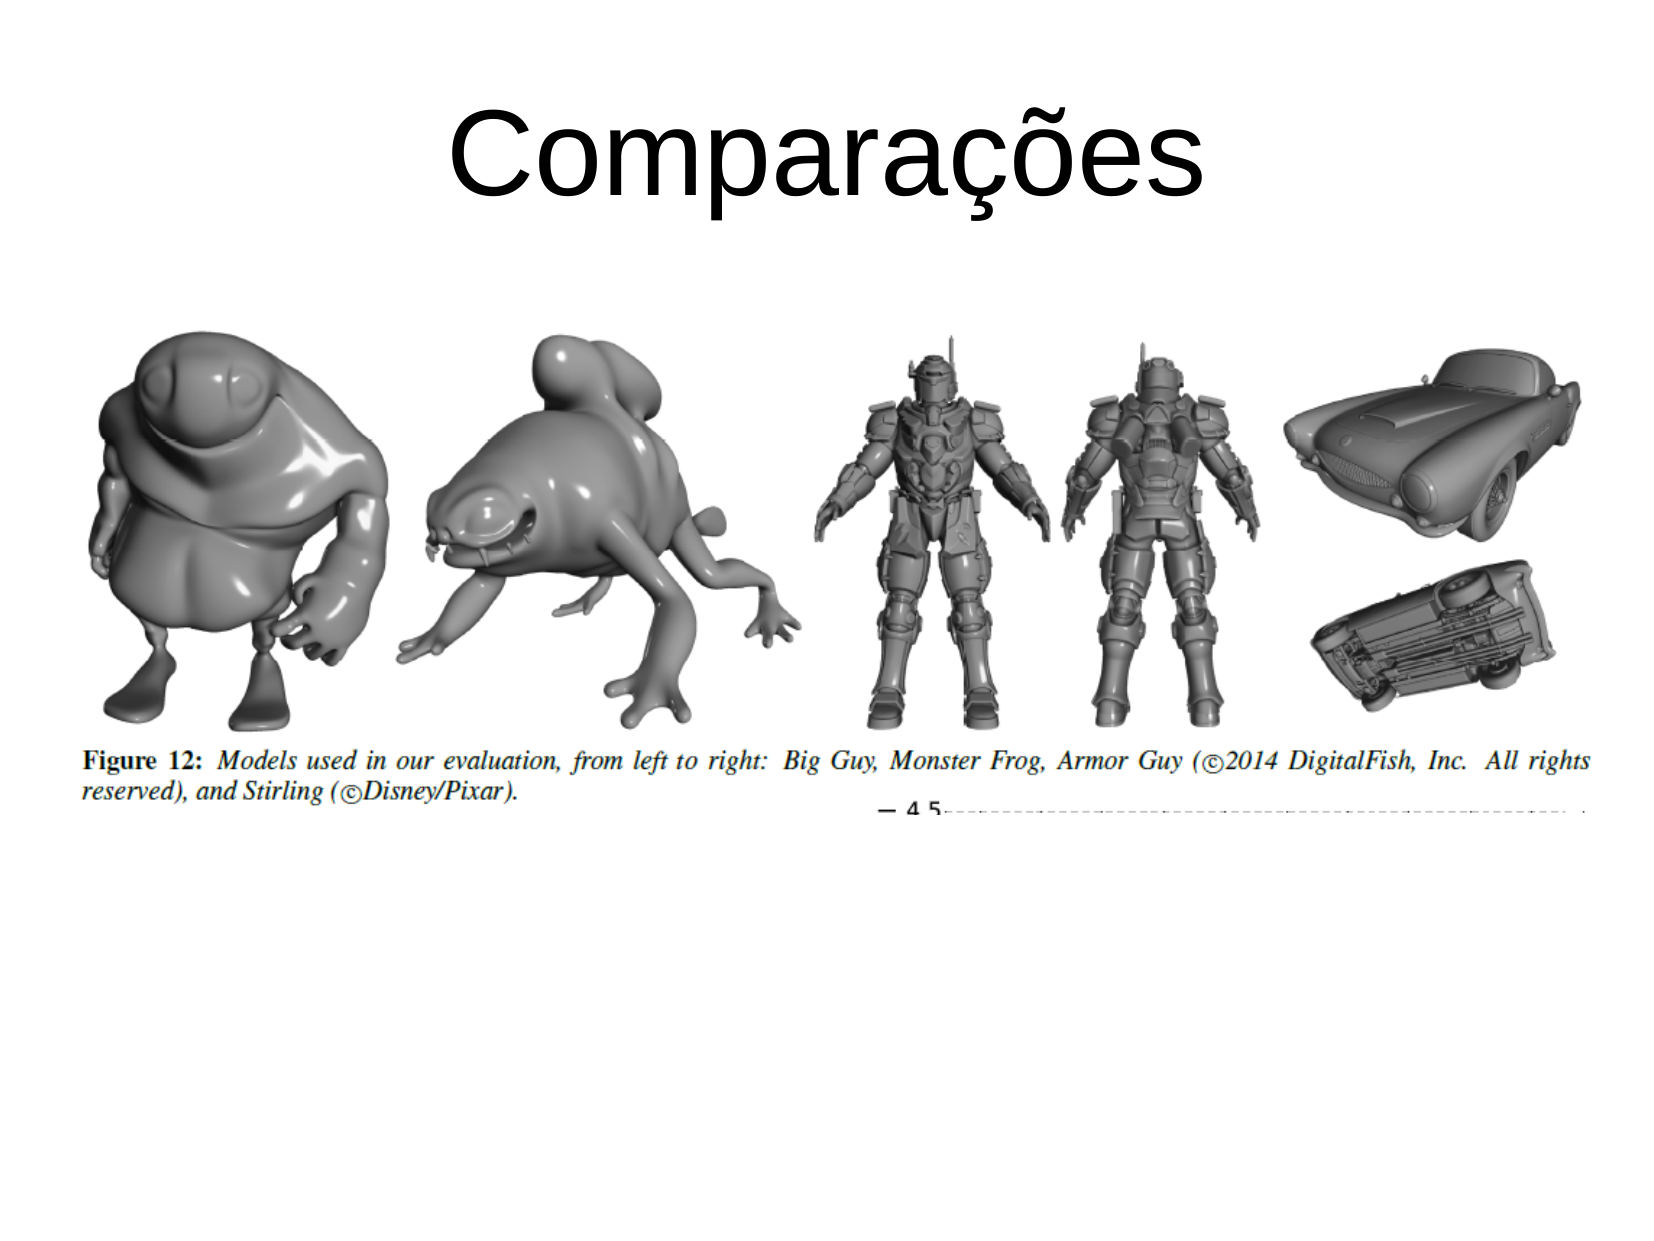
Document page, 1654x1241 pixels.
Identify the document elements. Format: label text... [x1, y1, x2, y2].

picture [7, 307, 1645, 815]
title Comparações [82, 49, 1571, 257]
